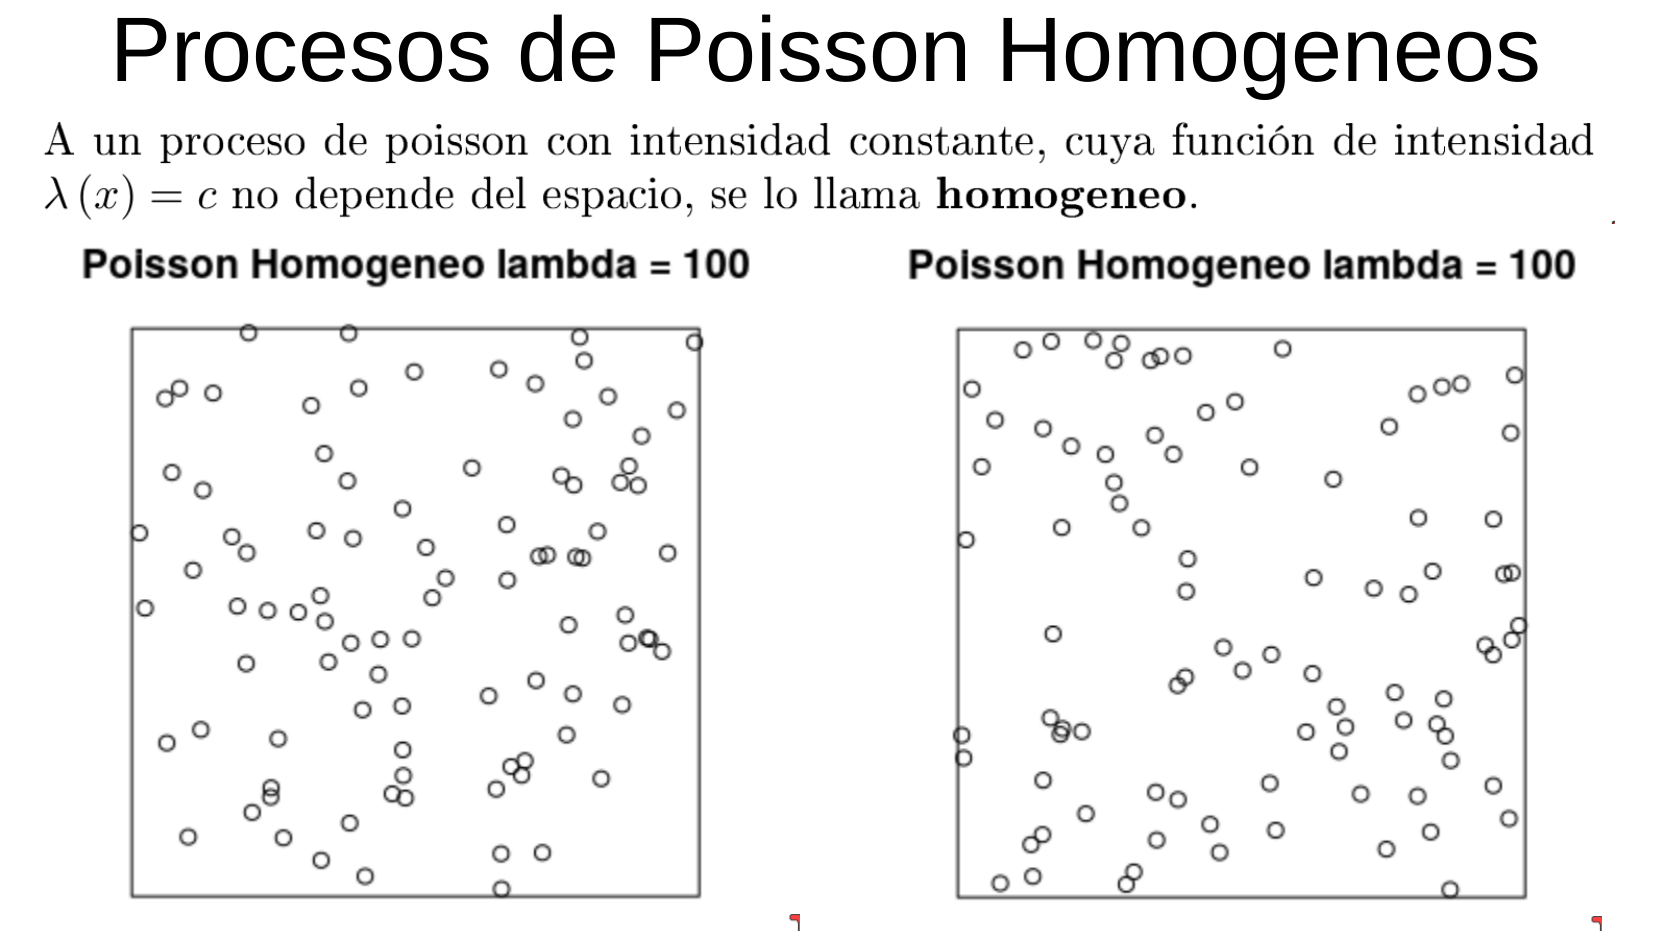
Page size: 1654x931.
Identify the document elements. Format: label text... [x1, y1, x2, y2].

title Procesos de Poisson Homogeneos [82, 0, 1571, 101]
picture [48, 228, 800, 931]
picture [875, 237, 1602, 931]
picture [24, 101, 1615, 224]
